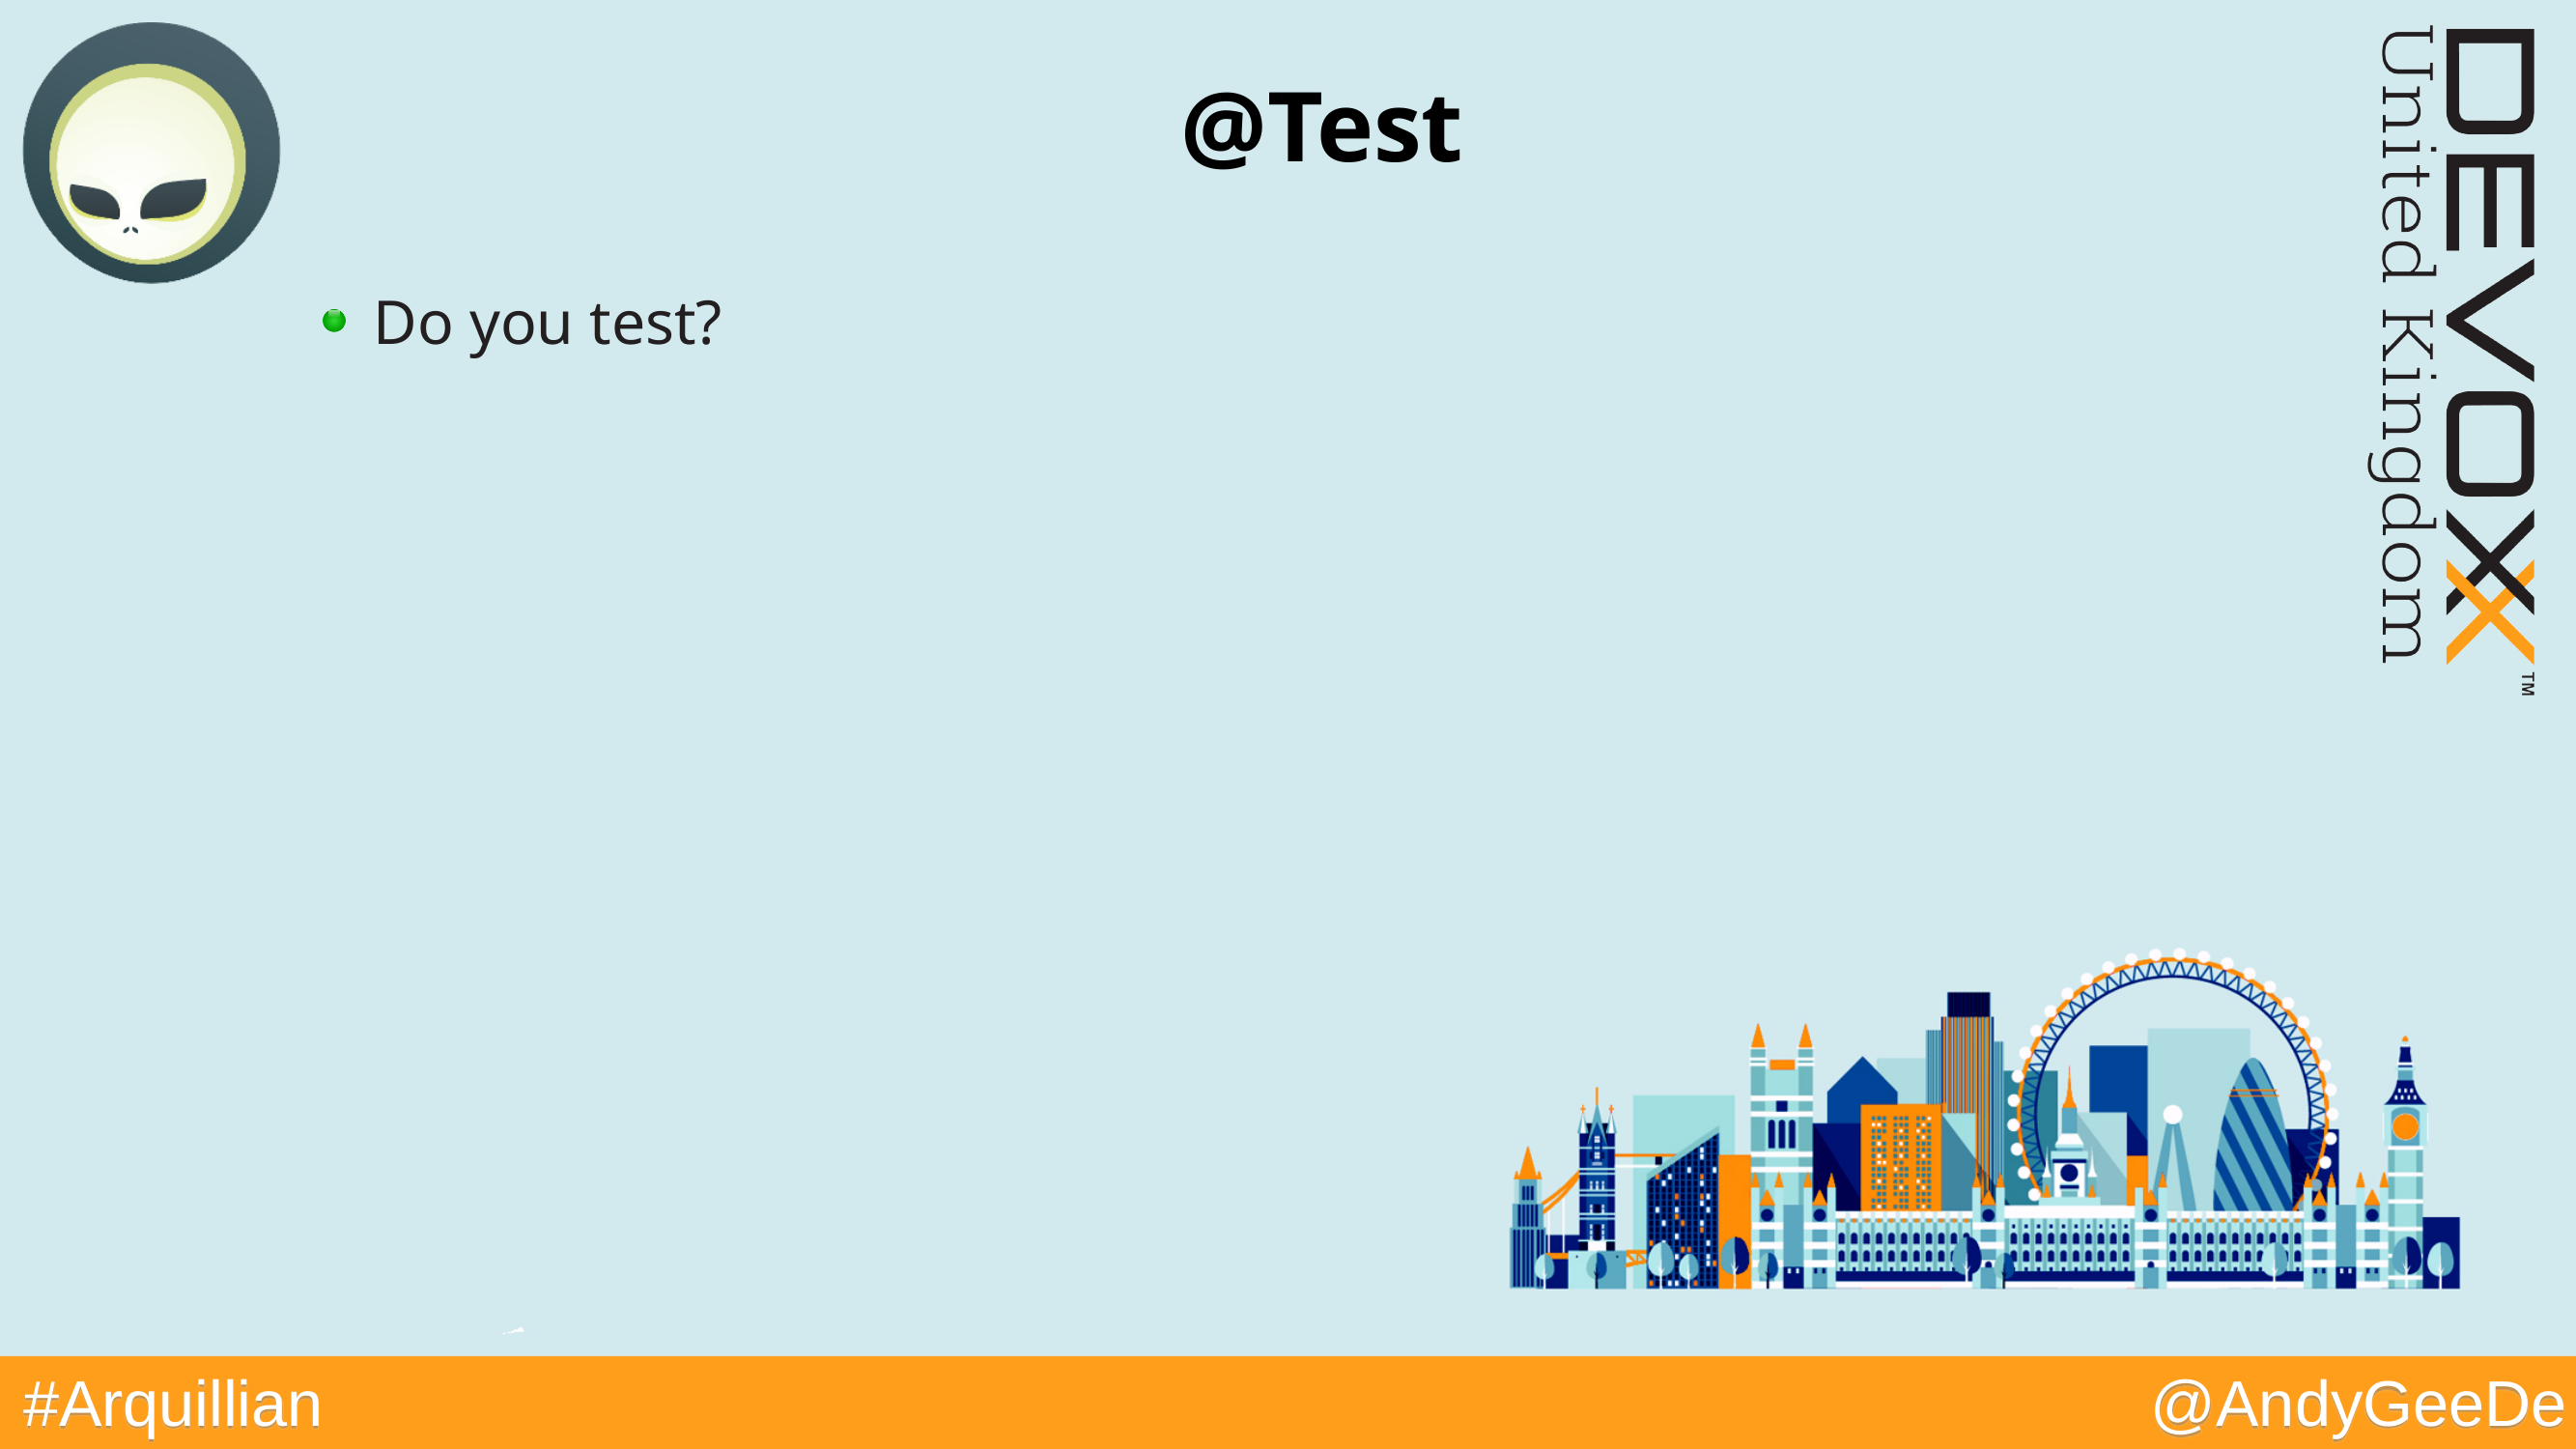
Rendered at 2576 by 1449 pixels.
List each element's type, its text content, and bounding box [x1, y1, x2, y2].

picture [0, 0, 2576, 1355]
title @Test [197, 58, 2448, 243]
list Do you test? [304, 284, 2394, 1229]
